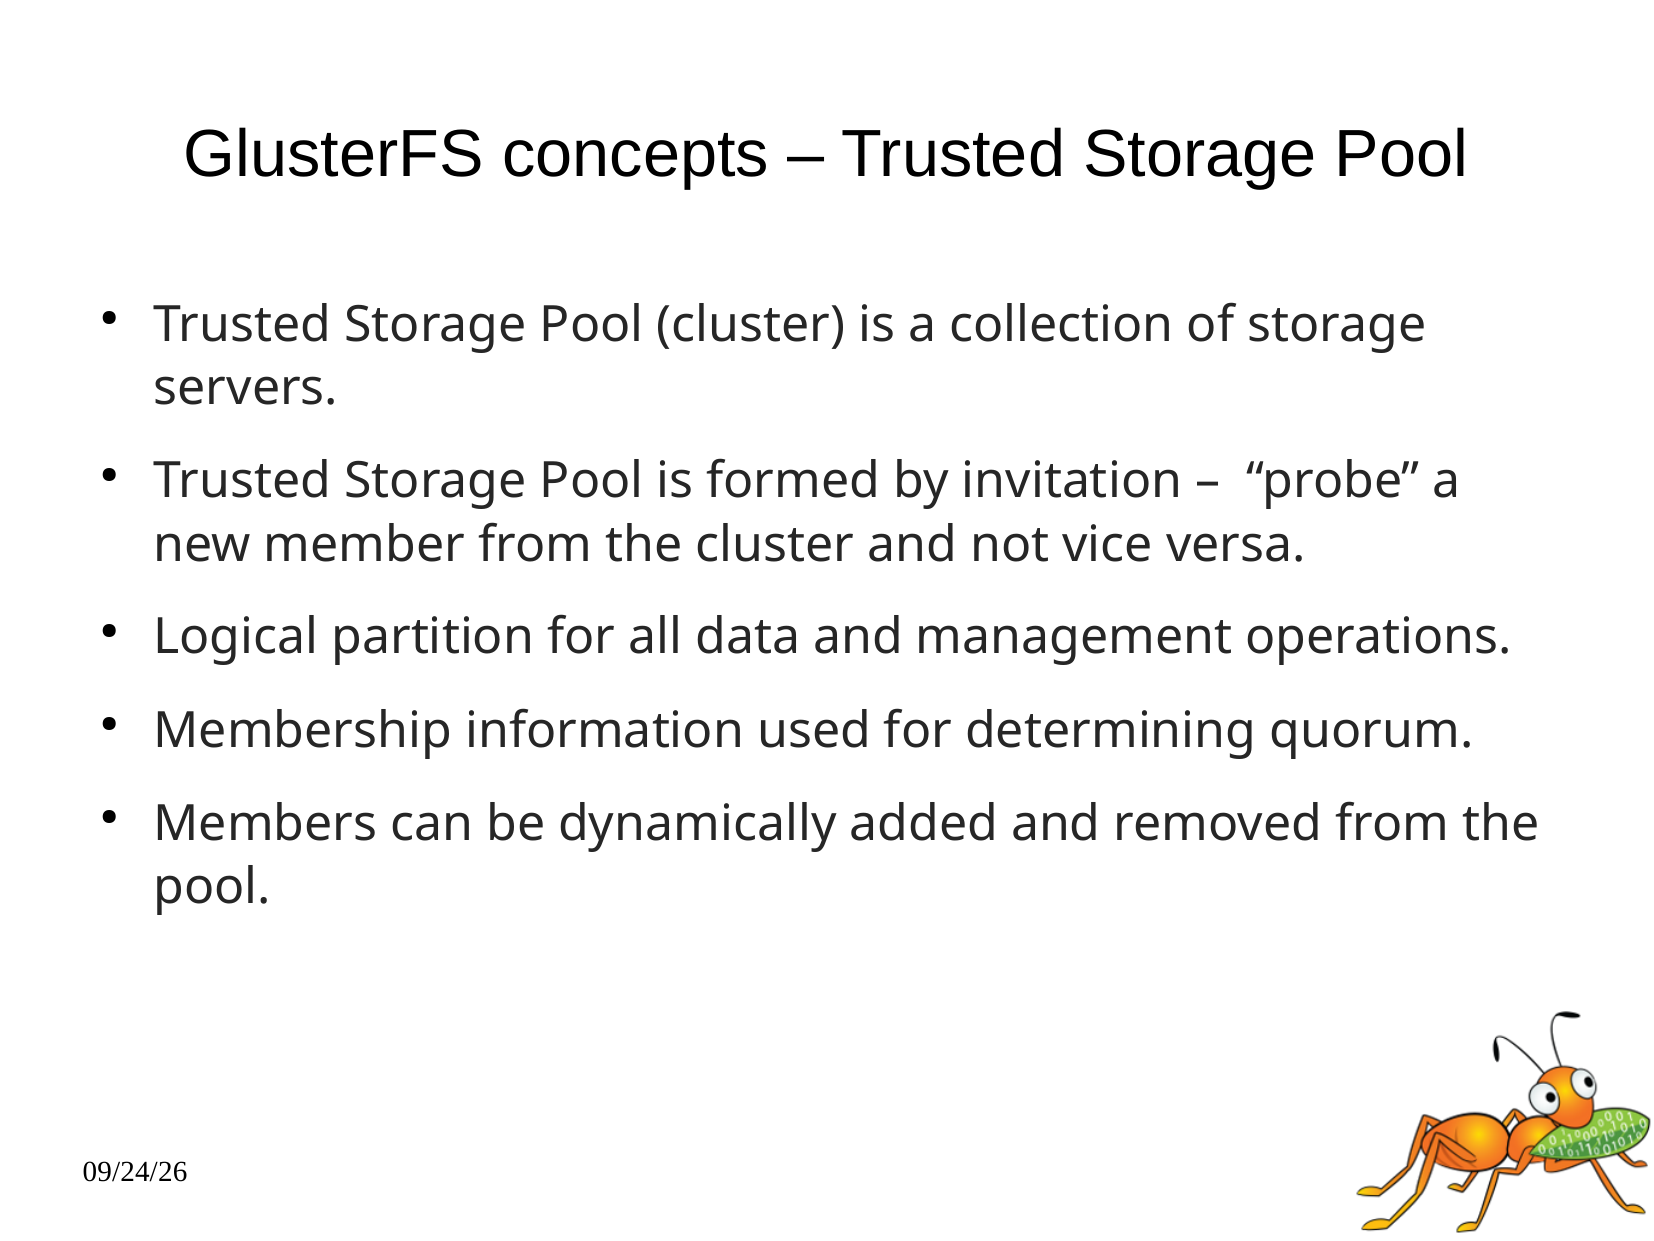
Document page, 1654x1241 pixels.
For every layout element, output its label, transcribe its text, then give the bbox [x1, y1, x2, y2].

list Trusted Storage Pool (cluster) is a collection of storage servers. Trusted Storage Pool is formed by invitation – “probe” a new member from the cluster and not vice versa. Logical partition for all data and management operations. Membership information used for determining quorum. Members can be dynamically added and removed from the pool. [82, 290, 1571, 1010]
title GlusterFS concepts – Trusted Storage Pool [82, 49, 1571, 257]
picture [1353, 1009, 1654, 1235]
